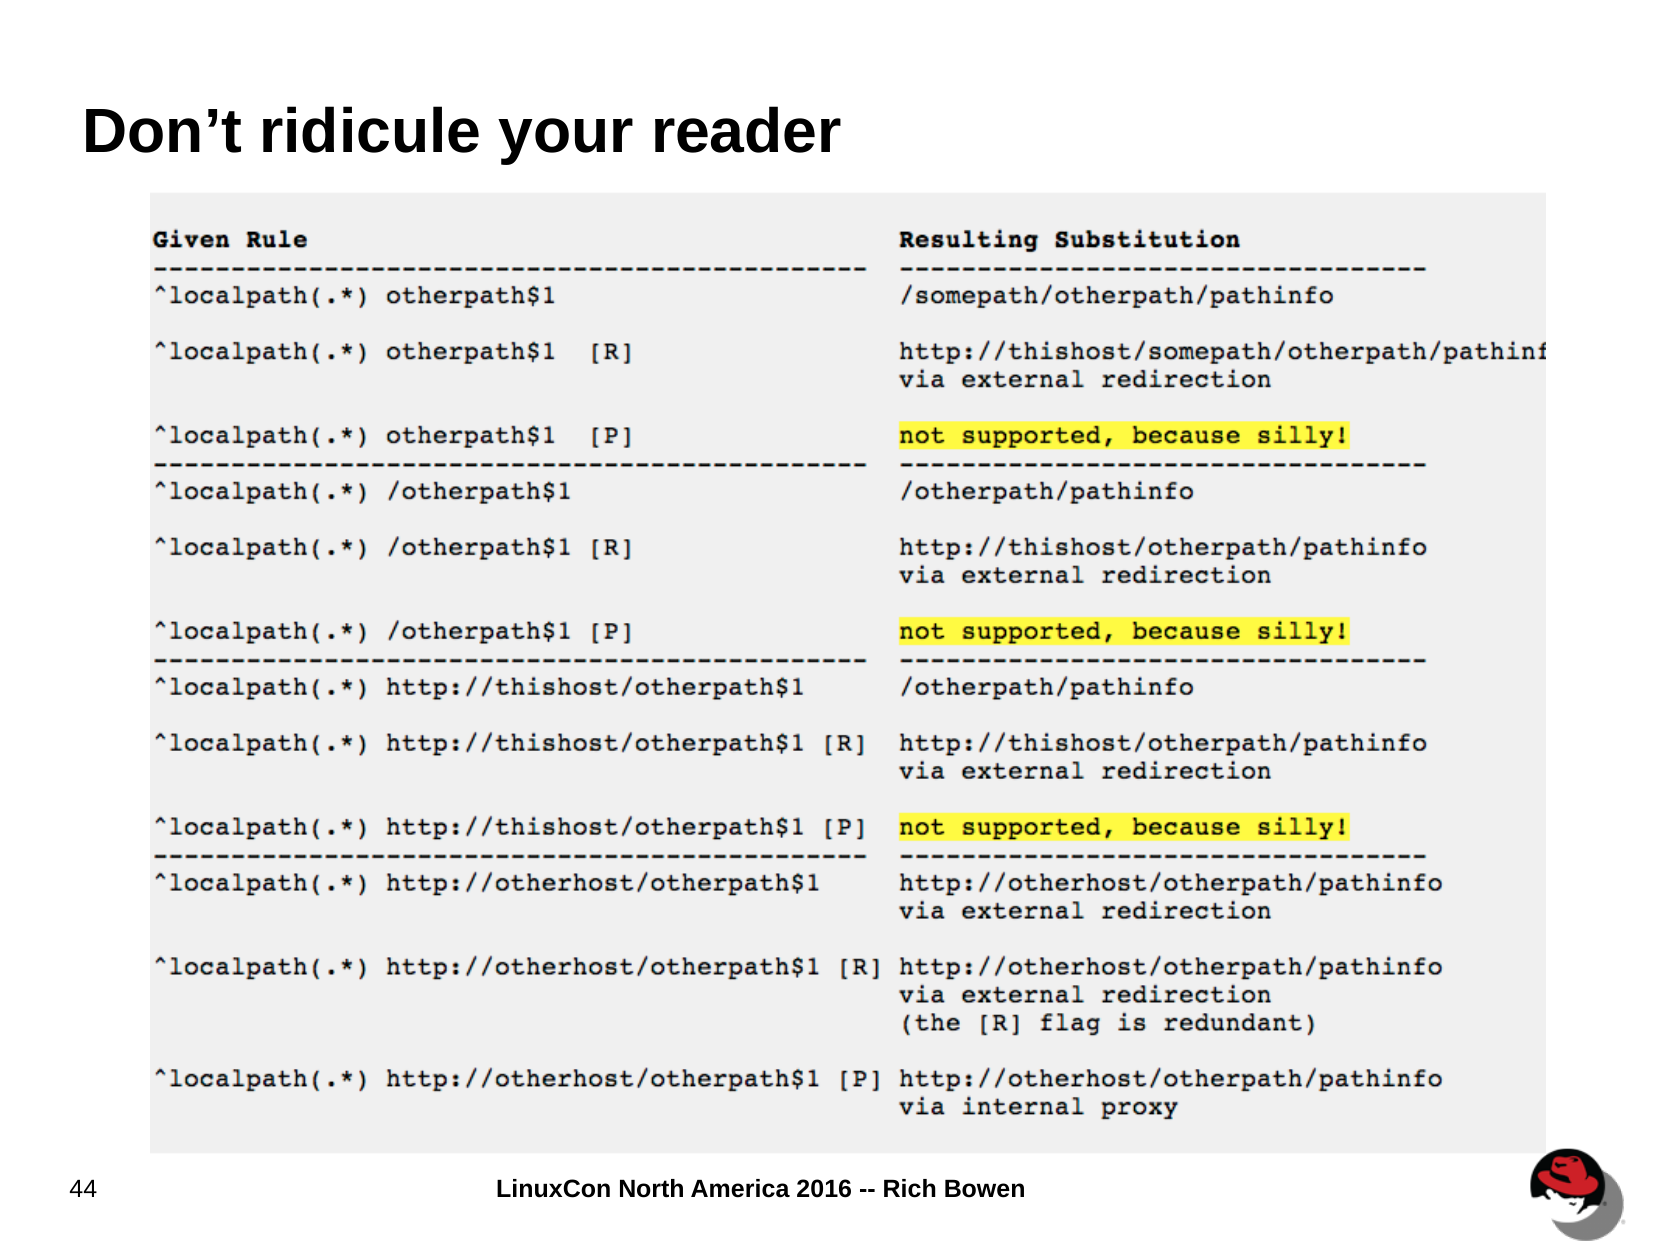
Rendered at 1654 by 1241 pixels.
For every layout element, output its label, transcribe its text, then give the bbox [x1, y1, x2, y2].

title Don’t ridicule your reader [82, 37, 1571, 226]
picture [150, 190, 1613, 1224]
